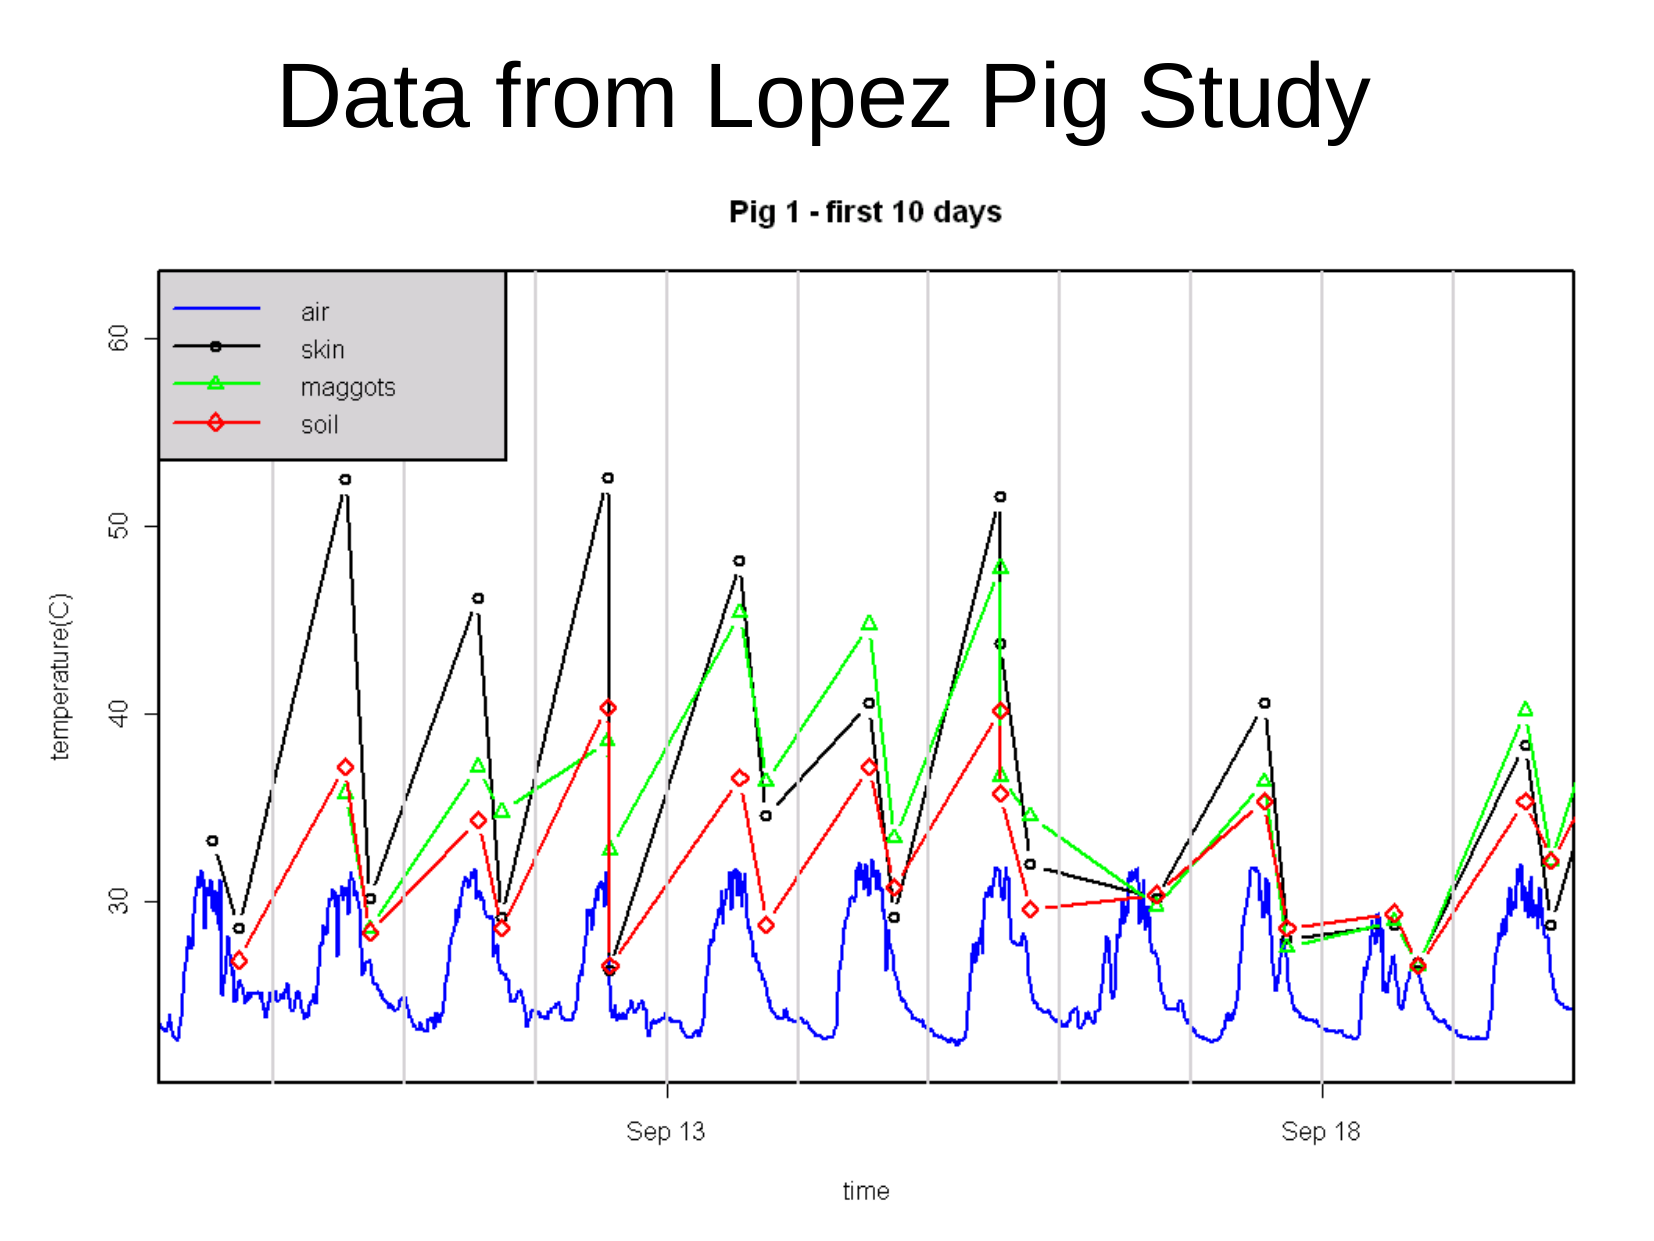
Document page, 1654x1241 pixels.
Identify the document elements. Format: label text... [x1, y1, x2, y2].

picture [37, 149, 1638, 1236]
title Data from Lopez Pig Study [0, 0, 1651, 193]
